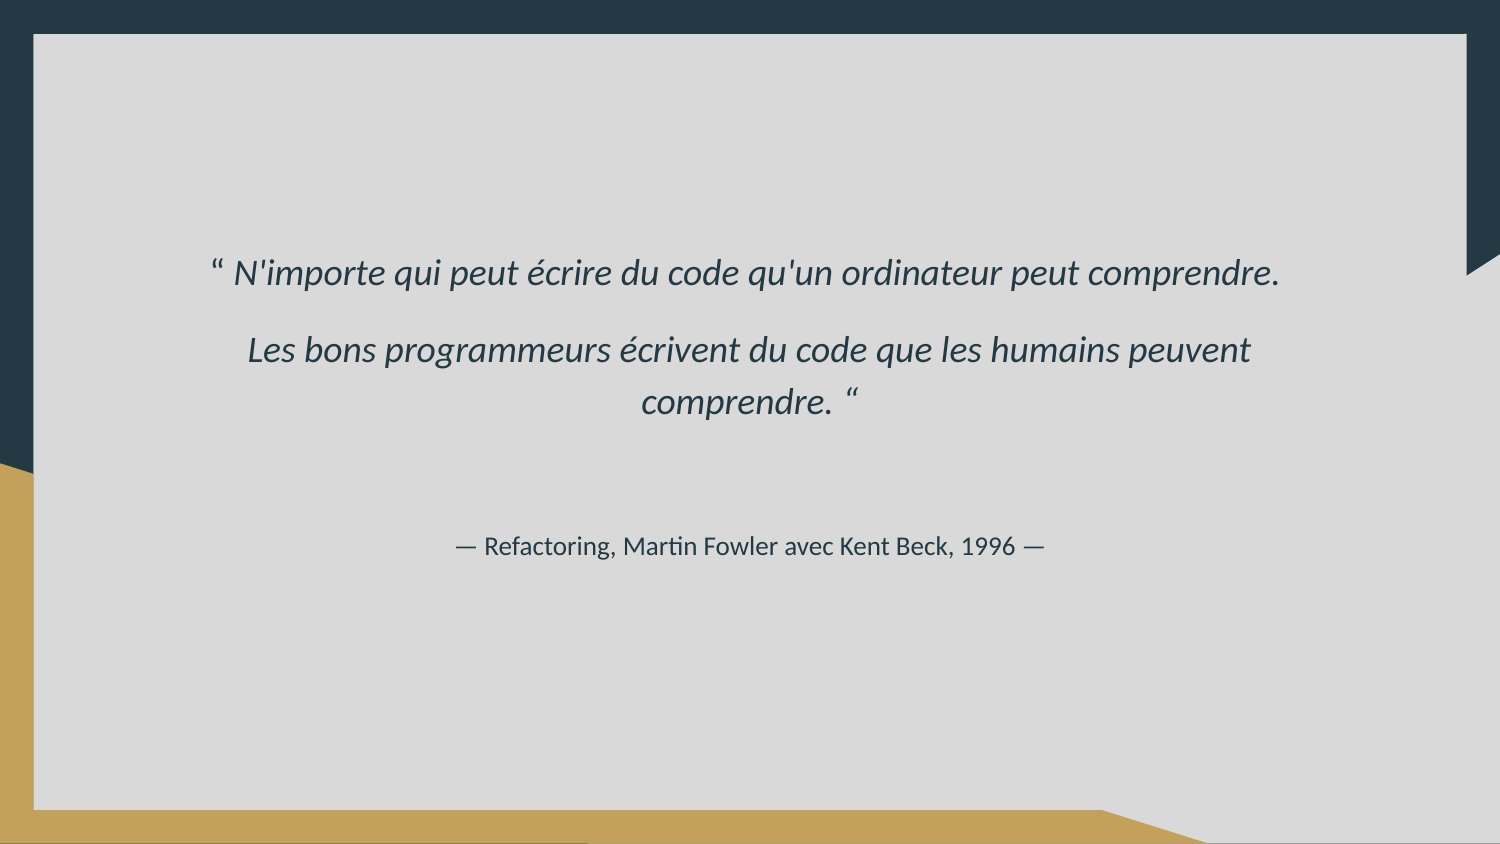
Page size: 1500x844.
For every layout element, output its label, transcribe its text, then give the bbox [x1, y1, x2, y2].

list “ N'importe qui peut écrire du code qu'un ordinateur peut comprendre. Les bons programmeurs écrivent du code que les humains peuvent comprendre. “ — Refactoring, Martin Fowler avec Kent Beck, 1996 — [134, 226, 1366, 629]
